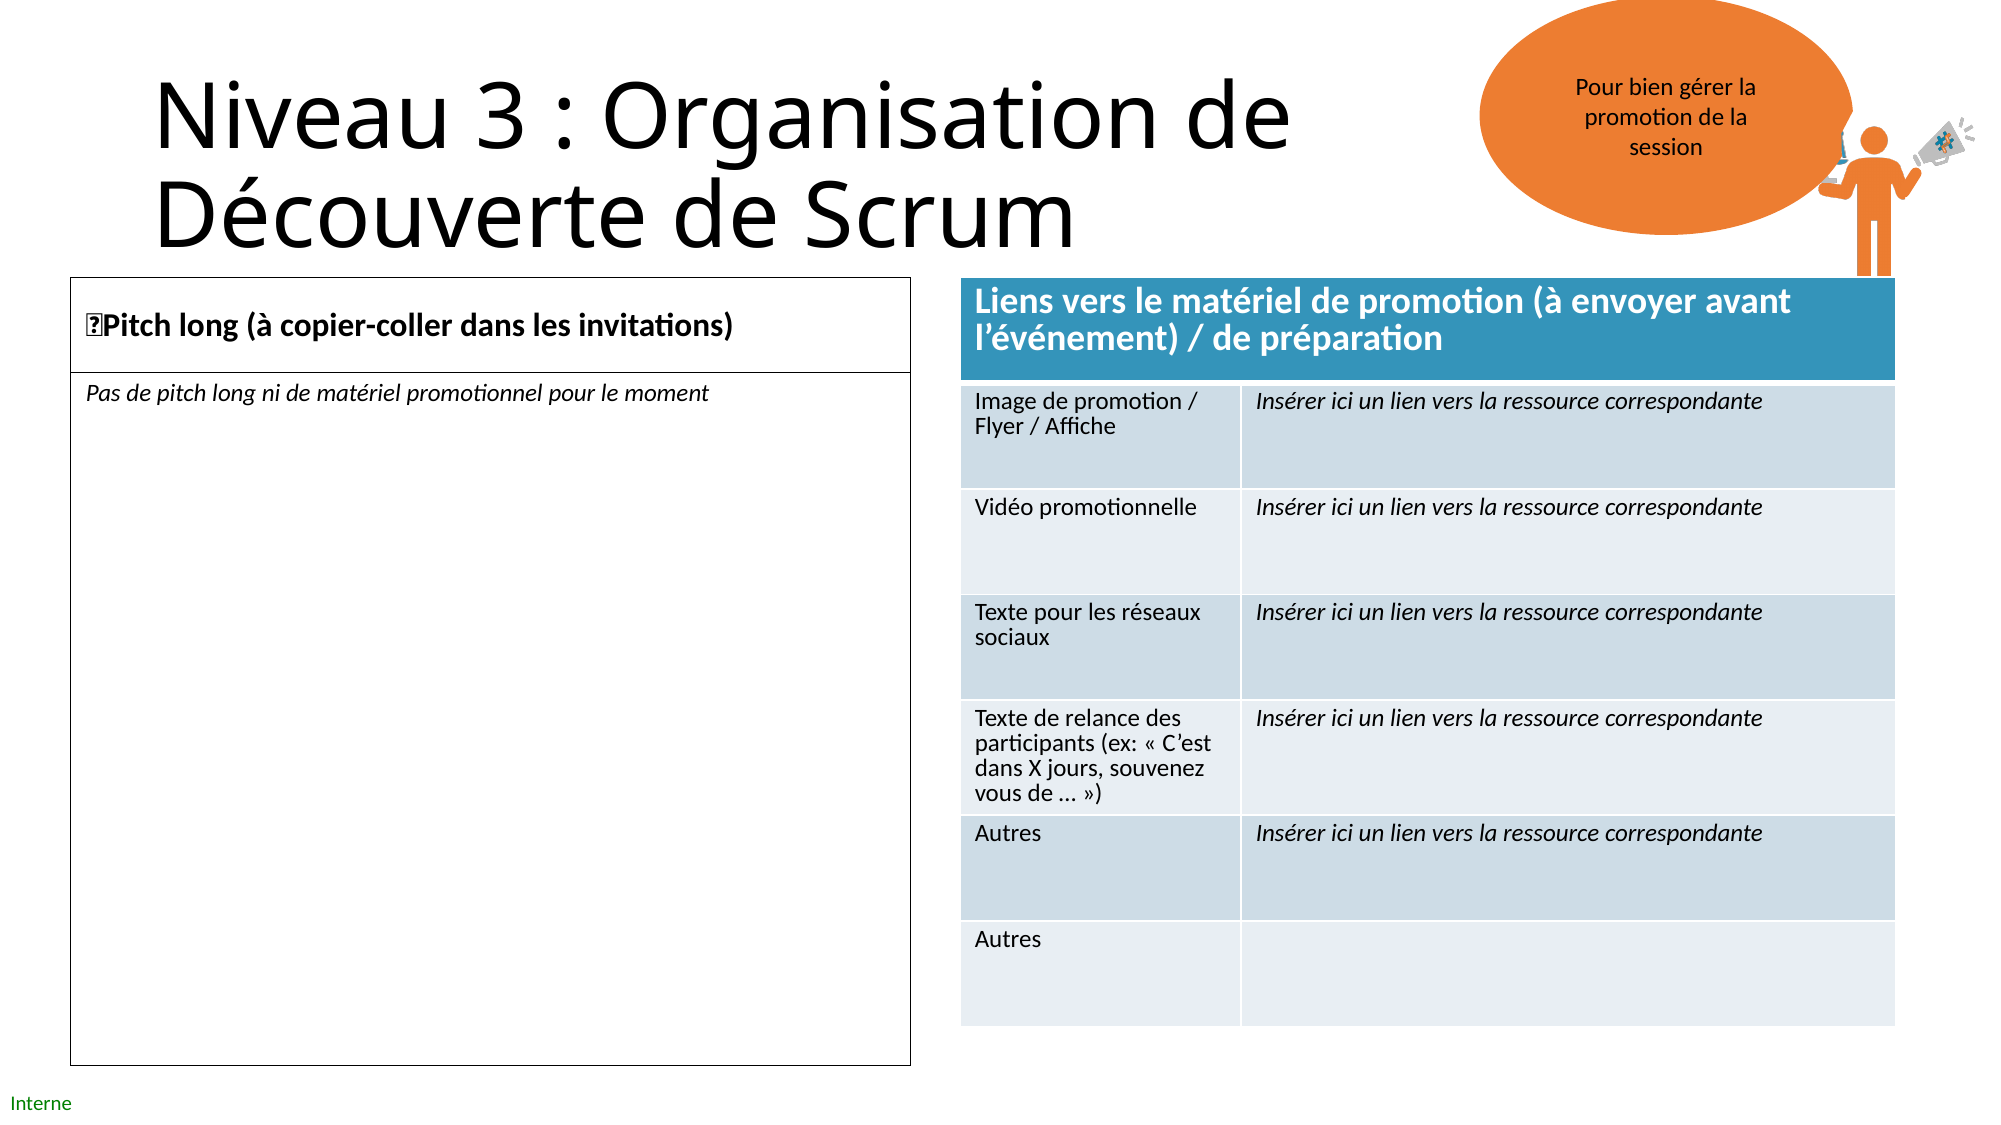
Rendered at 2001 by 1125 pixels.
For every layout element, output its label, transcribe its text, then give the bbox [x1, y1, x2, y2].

table_cell Texte pour les réseaux sociaux [961, 595, 1240, 699]
text_box 🎤Pitch long (à copier-coller dans les invitations) [70, 277, 911, 372]
table_cell Insérer ici un lien vers la ressource correspondante [1242, 490, 1895, 594]
table_cell Vidéo promotionnelle [961, 490, 1240, 594]
table_header Liens vers le matériel de promotion (à envoyer avant l’événement) / de préparation [961, 278, 1895, 380]
text_box Pour bien gérer la promotion de la session [1479, 0, 1853, 235]
table_cell Texte de relance des participants (ex: « C’est dans X jours, souvenez vous de … ») [961, 701, 1240, 814]
table_cell Insérer ici un lien vers la ressource correspondante [1242, 386, 1895, 488]
table_cell Insérer ici un lien vers la ressource correspondante [1242, 595, 1895, 699]
table_cell Autres [961, 922, 1240, 1026]
title Niveau 3 : Organisation de Découverte de Scrum [137, 59, 1427, 278]
table_cell Insérer ici un lien vers la ressource correspondante [1242, 816, 1895, 920]
table_cell [1242, 922, 1895, 1026]
table_cell Insérer ici un lien vers la ressource correspondante [1242, 701, 1895, 814]
text_box [1898, 167, 1922, 198]
text_box Pas de pitch long ni de matériel promotionnel pour le moment [70, 372, 911, 1066]
table_cell Image de promotion / Flyer / Affiche [961, 386, 1240, 488]
picture [1793, 102, 1981, 288]
table_cell Autres [961, 816, 1240, 920]
